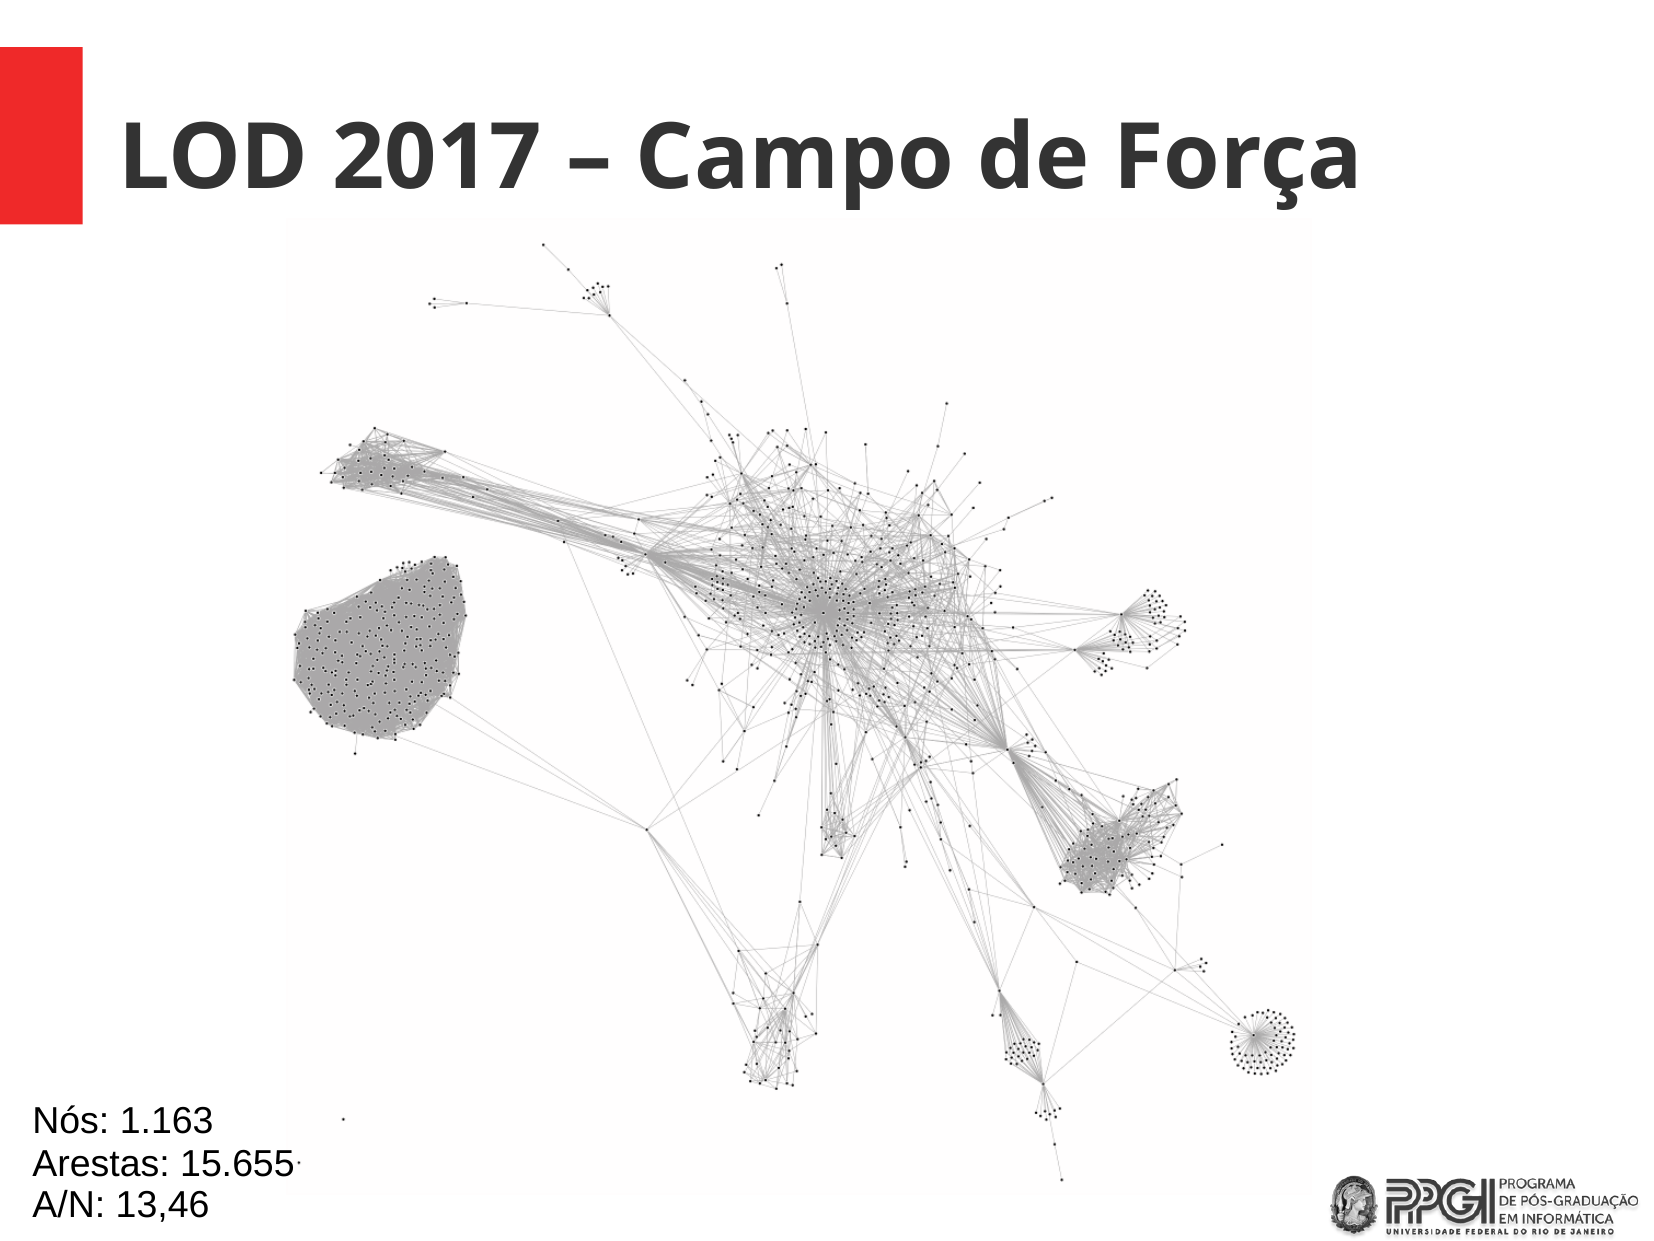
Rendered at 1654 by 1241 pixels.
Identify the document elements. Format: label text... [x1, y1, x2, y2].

picture [286, 257, 1312, 1195]
title LOD 2017 – Campo de Força [118, 49, 1571, 257]
text_box Nós: 1.163 Arestas: 15.655 A/N: 13,46 [17, 1092, 310, 1232]
